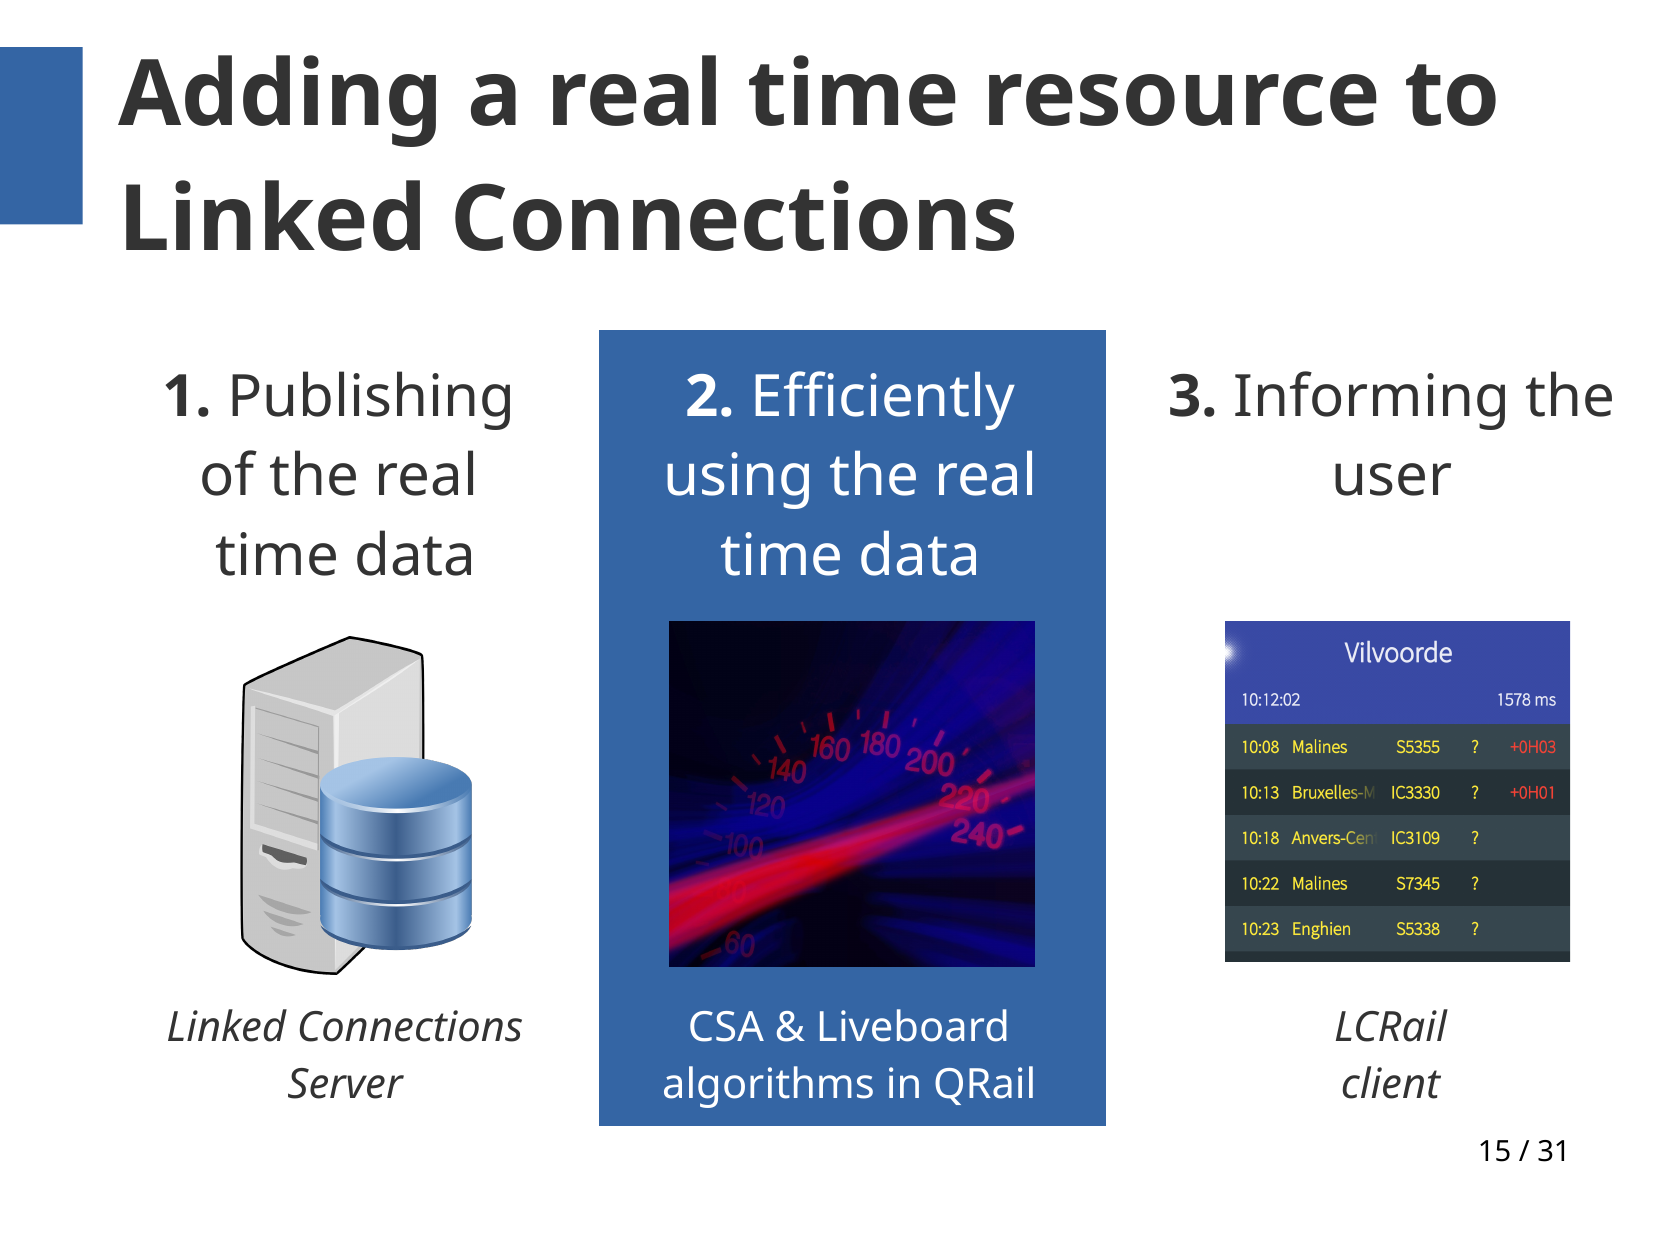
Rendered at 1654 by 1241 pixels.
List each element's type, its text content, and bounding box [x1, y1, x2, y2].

picture [178, 636, 534, 975]
list 2. Efficiently using the real time data [622, 354, 1079, 698]
list Linked Connections Server [116, 996, 574, 1094]
list CSA & Liveboard algorithms in QRail [621, 996, 1078, 1111]
list LCRail client [1162, 996, 1619, 1111]
text_box [599, 330, 1106, 1126]
list 3. Informing the user [1163, 354, 1621, 698]
title Adding a real time resource to Linked Connections [118, 45, 1571, 260]
list 1. Publishing of the real time data [118, 354, 575, 698]
picture [1225, 621, 1571, 962]
picture [669, 621, 1035, 967]
